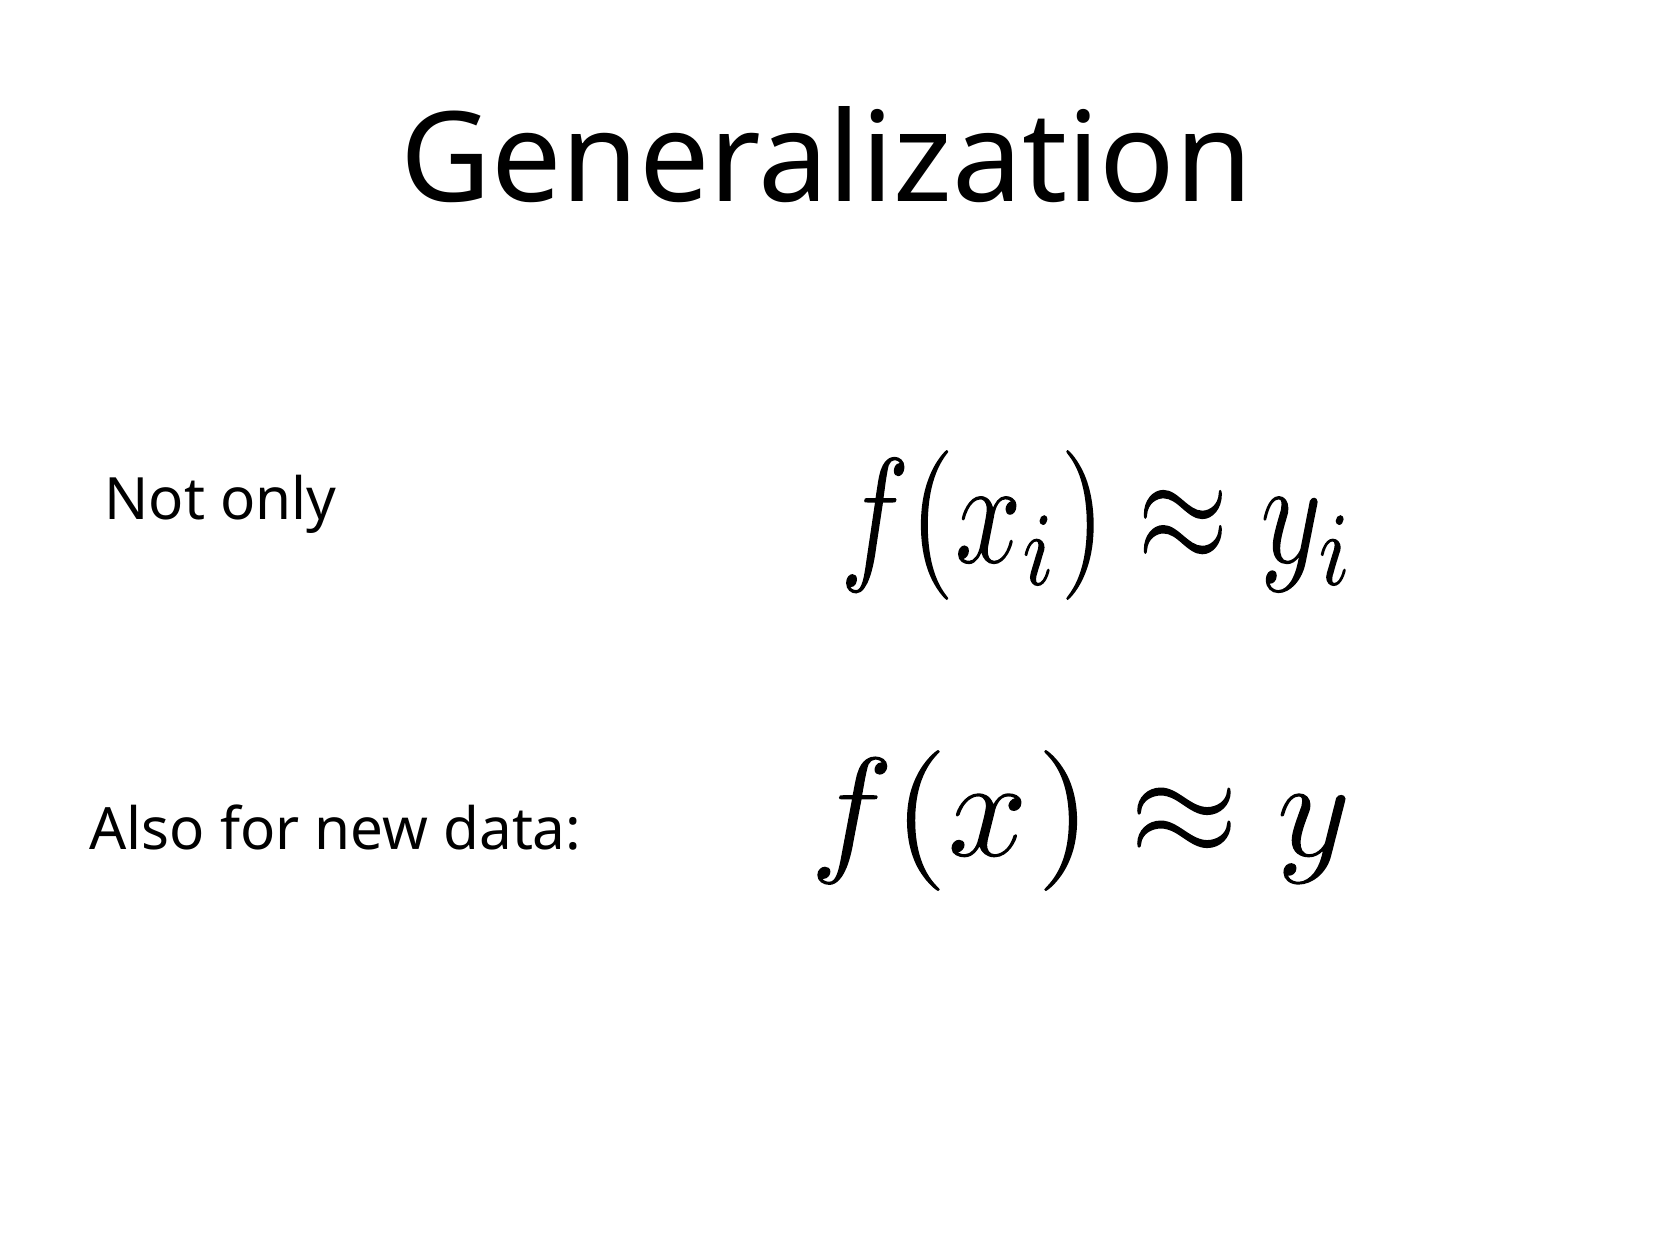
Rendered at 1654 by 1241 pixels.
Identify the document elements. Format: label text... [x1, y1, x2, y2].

text_box [840, 450, 1351, 601]
text_box [810, 750, 1422, 892]
text_box Not only [90, 450, 466, 530]
title Generalization [82, 49, 1571, 257]
text_box Also for new data: [75, 780, 601, 1074]
